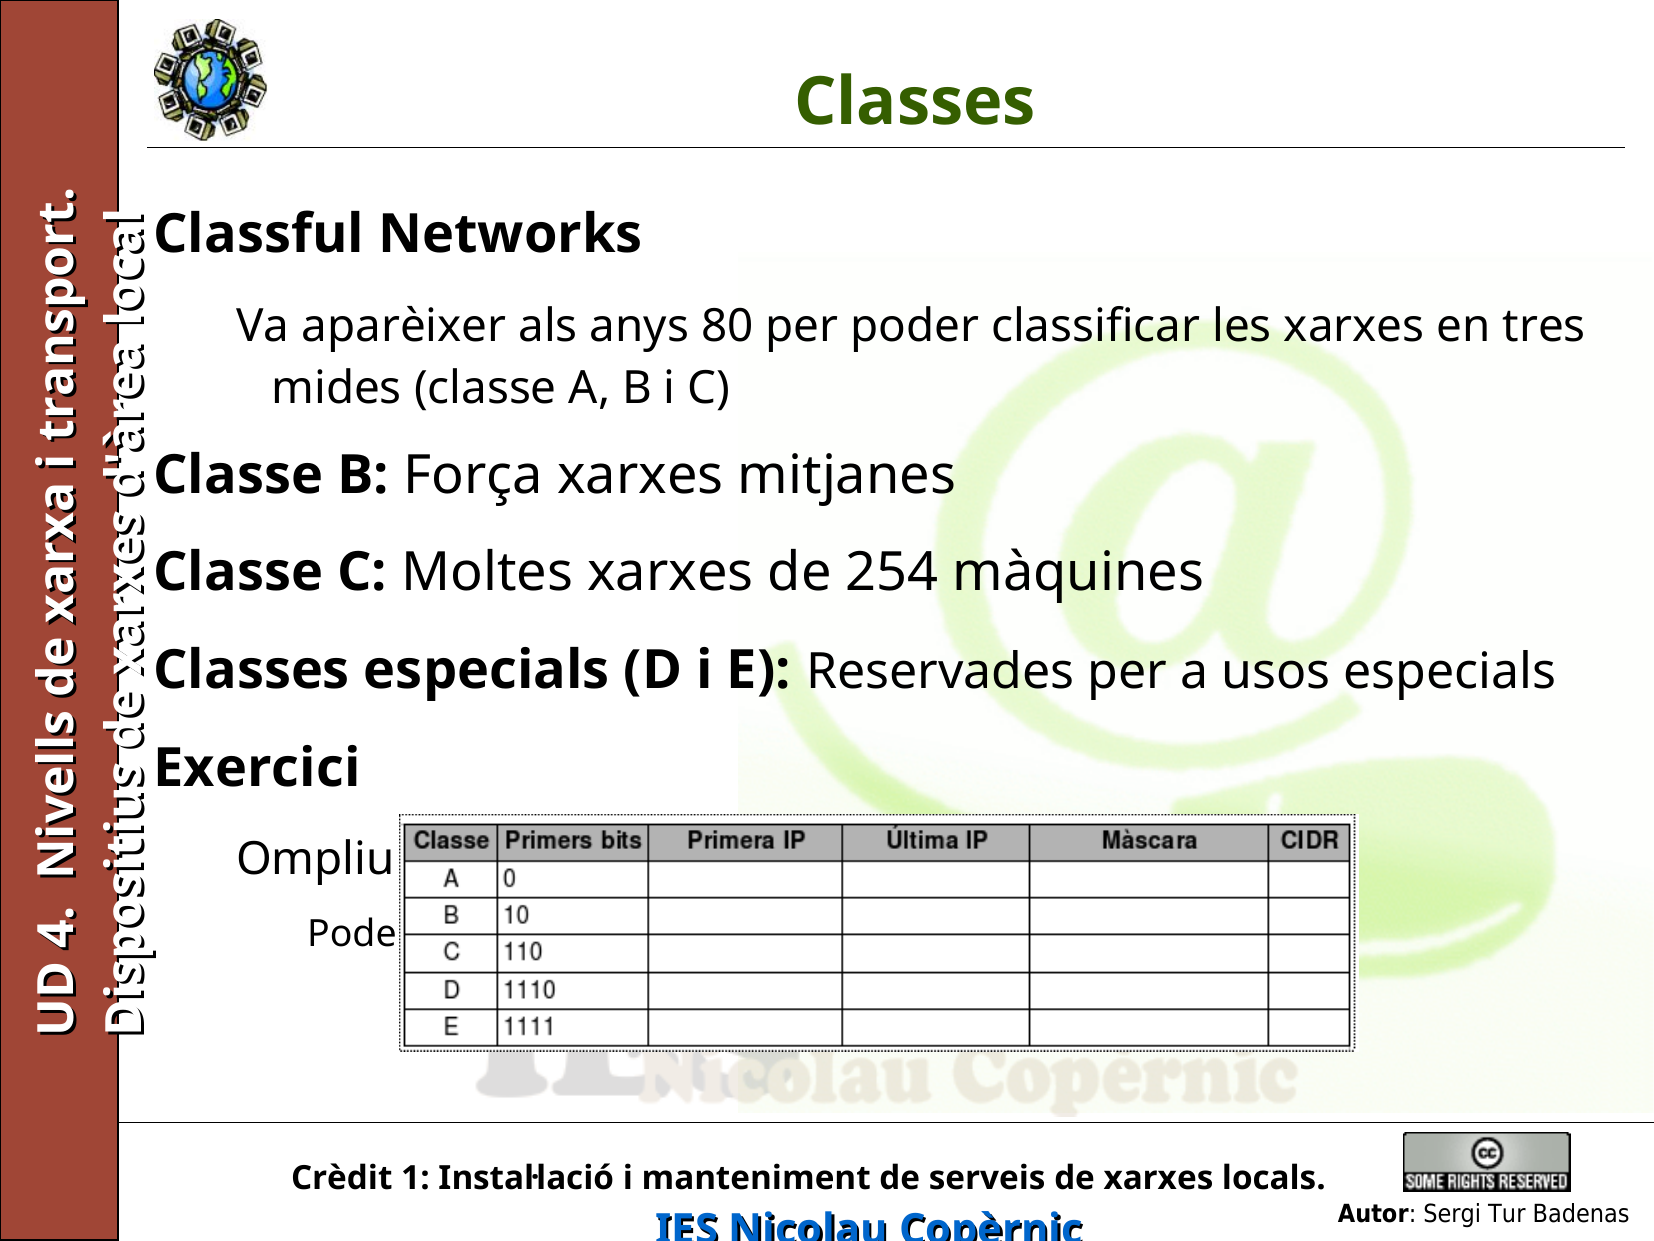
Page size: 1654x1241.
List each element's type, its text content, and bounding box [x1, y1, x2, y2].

title Classes [171, 56, 1654, 141]
picture [154, 19, 268, 142]
picture [1403, 1132, 1571, 1192]
list Classful Networks Va aparèixer als anys 80 per poder classificar les xarxes en tres mides (classe A, B i C) Classe B: Força xarxes mitjanes Classe C: Moltes xarxes de 254 màquines Classes especials (D i E): Reservades per a usos especials Exercici Ompliu un quadre com el següent a la wiki: Podeu trobar el quadre buit a Moodle [59, 194, 1636, 1066]
picture [466, 252, 1654, 1117]
picture [399, 814, 1359, 1052]
